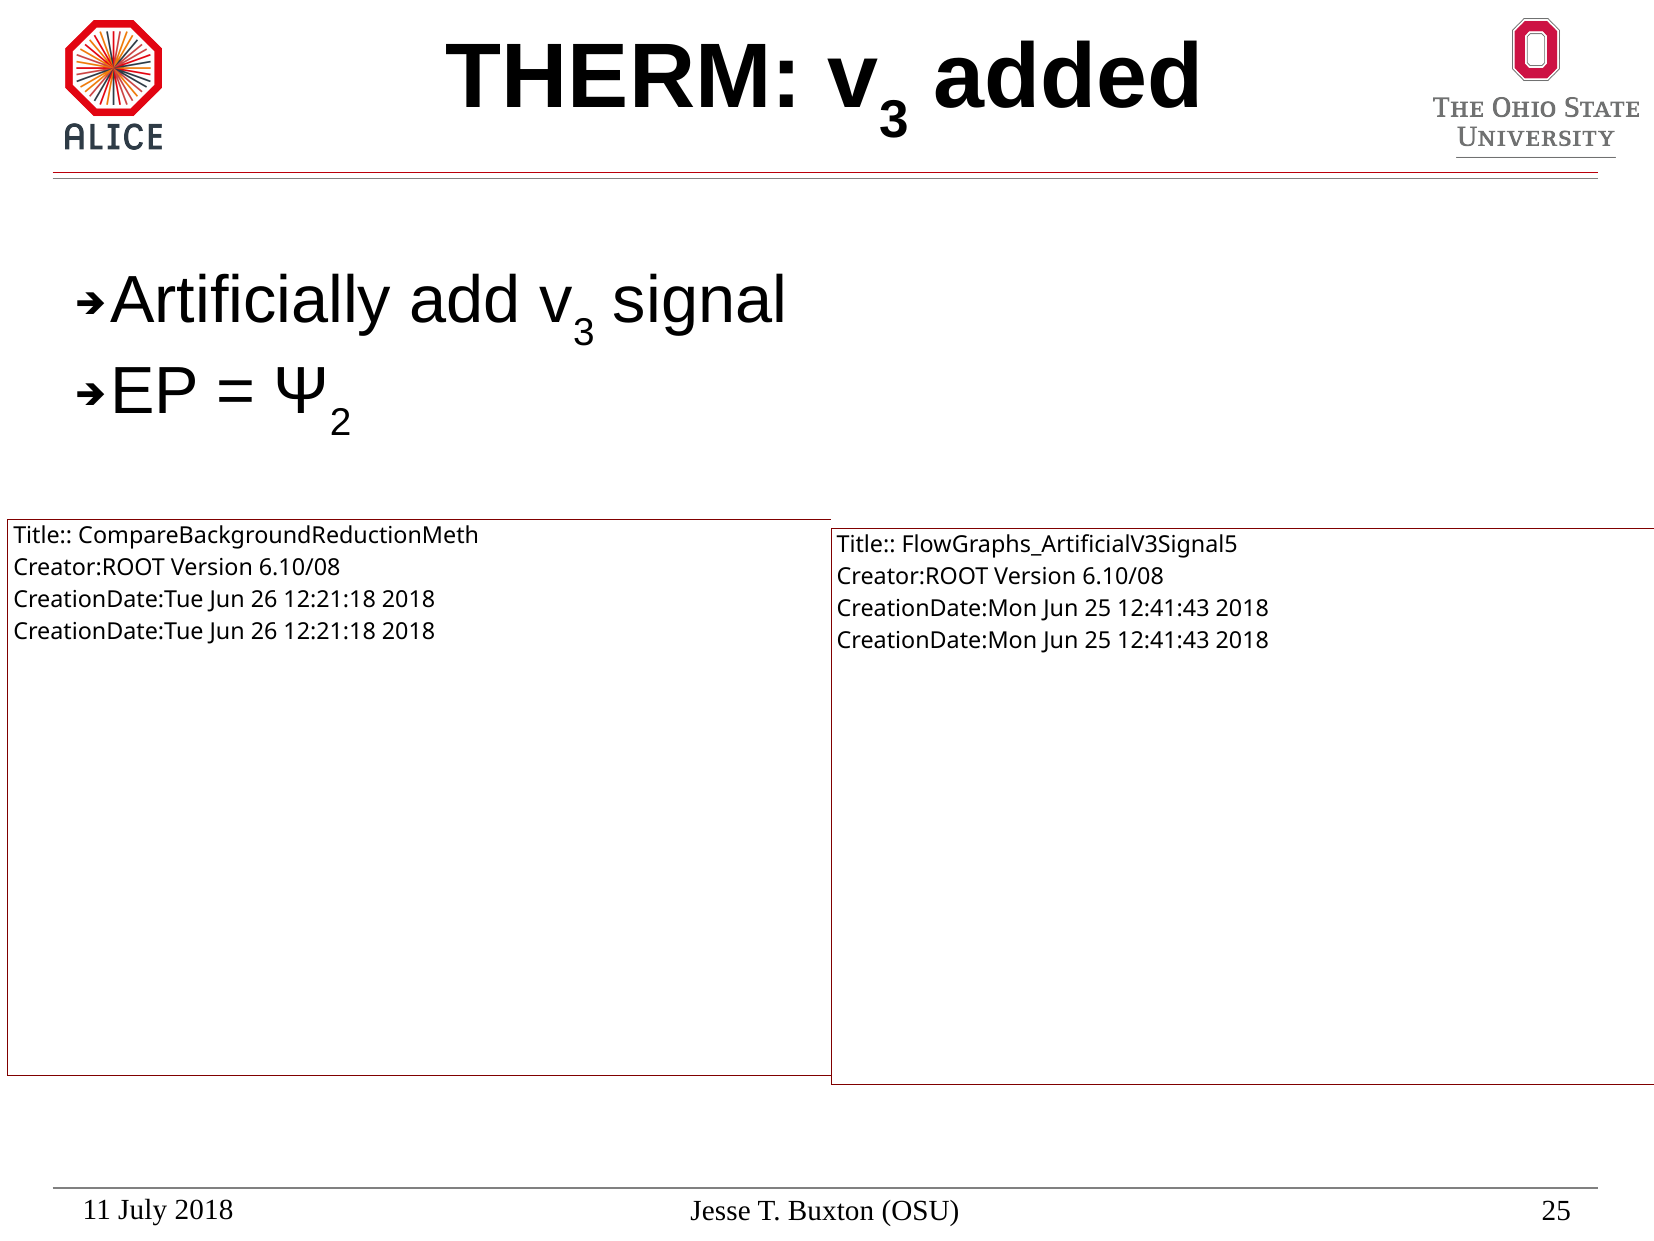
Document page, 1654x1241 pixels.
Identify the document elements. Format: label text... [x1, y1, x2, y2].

text_box Artificially add v3 signal EP = Ψ2 [60, 255, 1591, 452]
picture [65, 20, 137, 150]
picture [5, 517, 1654, 1085]
picture [1513, 5, 1642, 171]
title THERM: v3 added [137, 1, 1513, 172]
